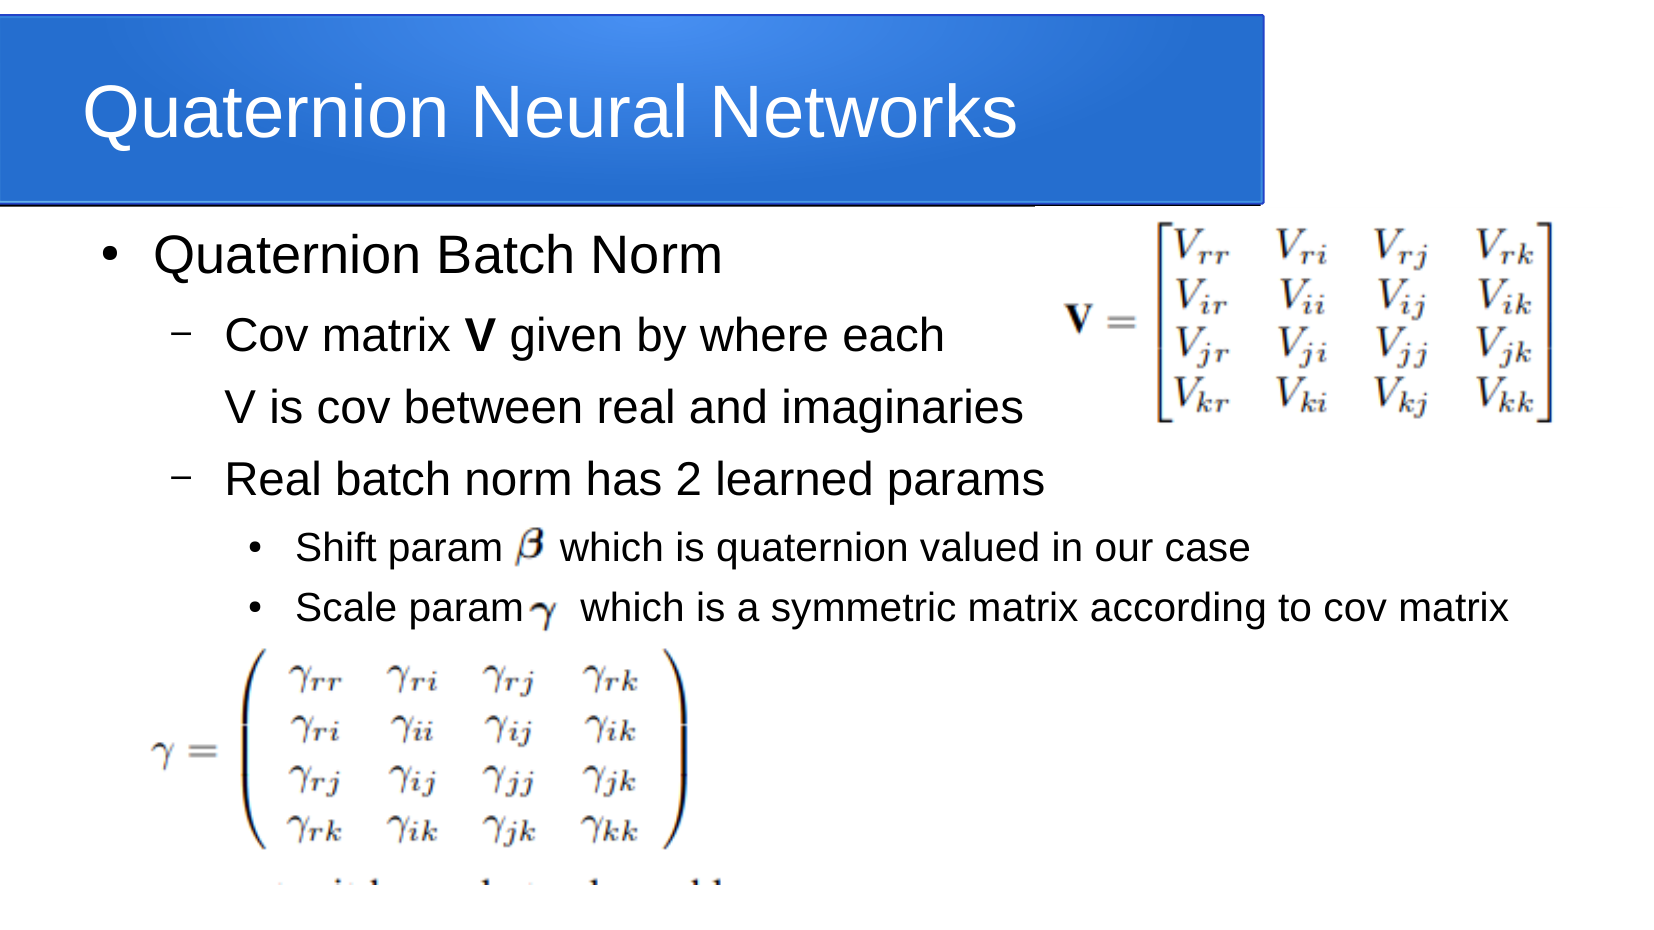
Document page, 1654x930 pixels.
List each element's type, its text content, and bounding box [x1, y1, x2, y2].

picture [505, 524, 556, 573]
picture [1035, 206, 1623, 450]
picture [135, 584, 771, 886]
title Quaternion Neural Networks [82, 35, 1234, 189]
list Quaternion Batch Norm Cov matrix V given by where each V is cov between real and imaginaries Real batch norm has 2 learned params Shift param which is quaternion valued in our case Scale param which is a symmetric matrix according to cov matrix [82, 224, 1571, 764]
